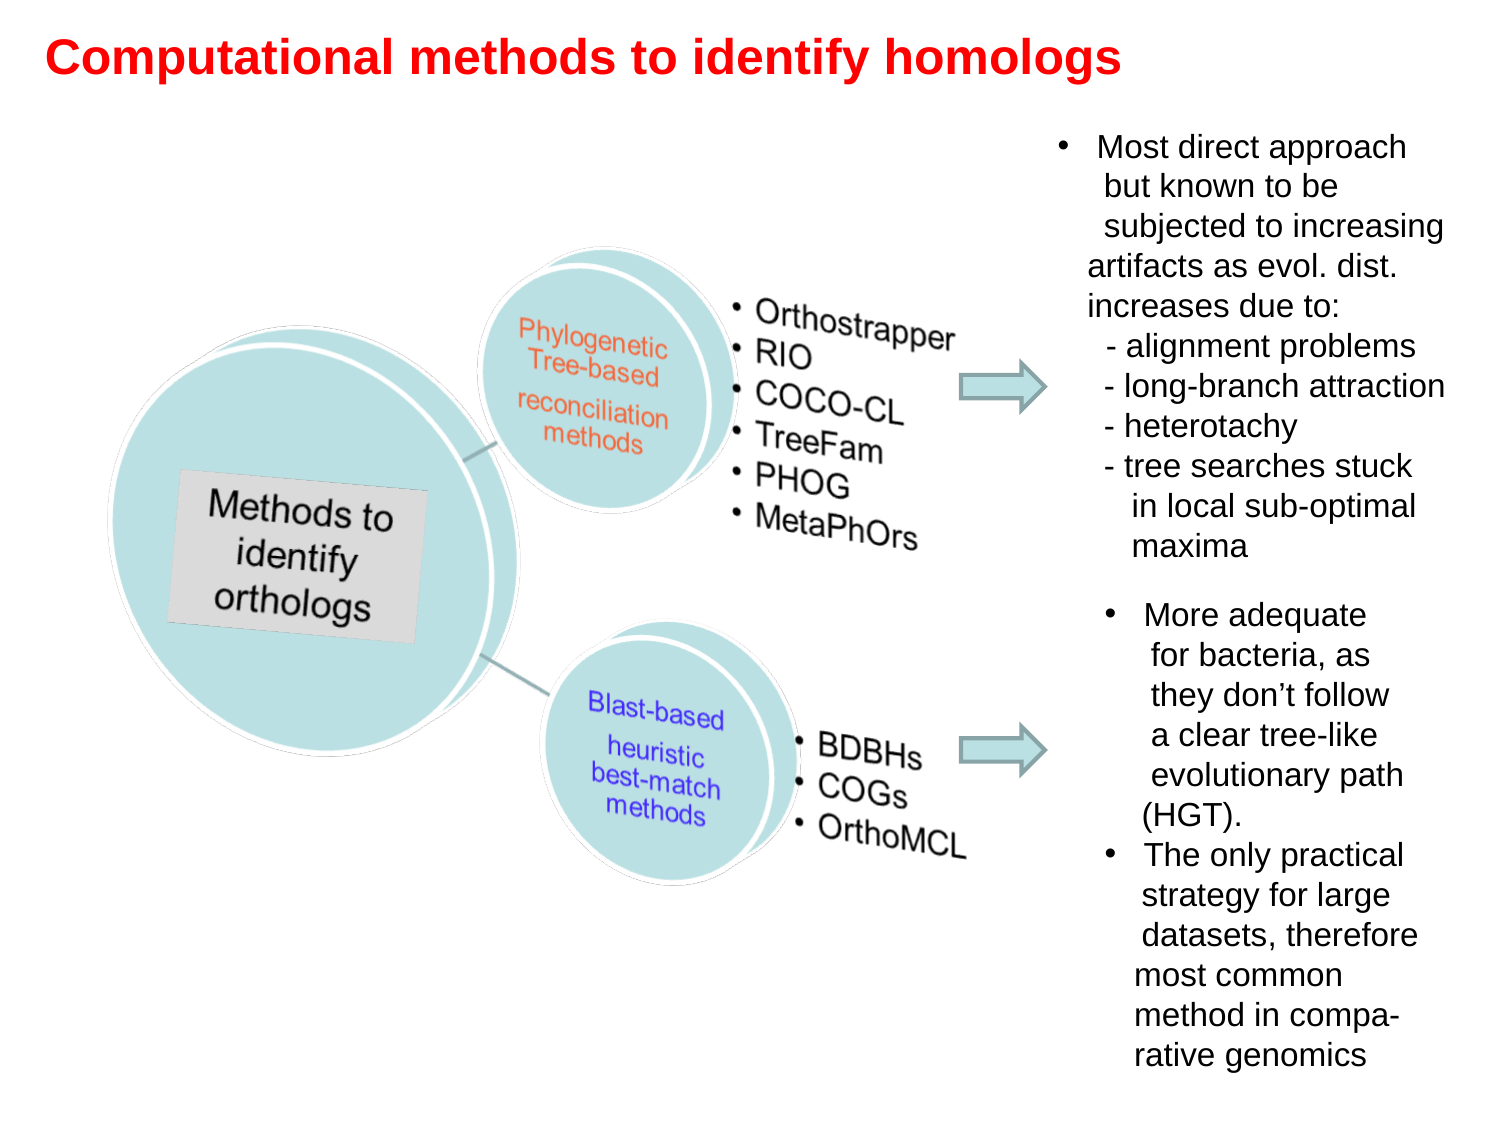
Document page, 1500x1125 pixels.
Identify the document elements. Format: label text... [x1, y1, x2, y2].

picture [21, 185, 1209, 1022]
text_box Computational methods to identify homologs [29, 17, 1139, 93]
text_box More adequate for bacteria, as they don’t follow a clear tree-like evolutionary path (HGT). The only practical strategy for large datasets, therefore most common method in compa-rative genomics [1089, 585, 1454, 1121]
text_box Most direct approach but known to be subjected to increasing artifacts as evol. dist. increases due to: - alignment problems - long-branch attraction - heterotachy - tree searches stuck in local sub-optimal maxima [1042, 117, 1477, 572]
text_box [960, 726, 1045, 774]
text_box [960, 363, 1042, 411]
